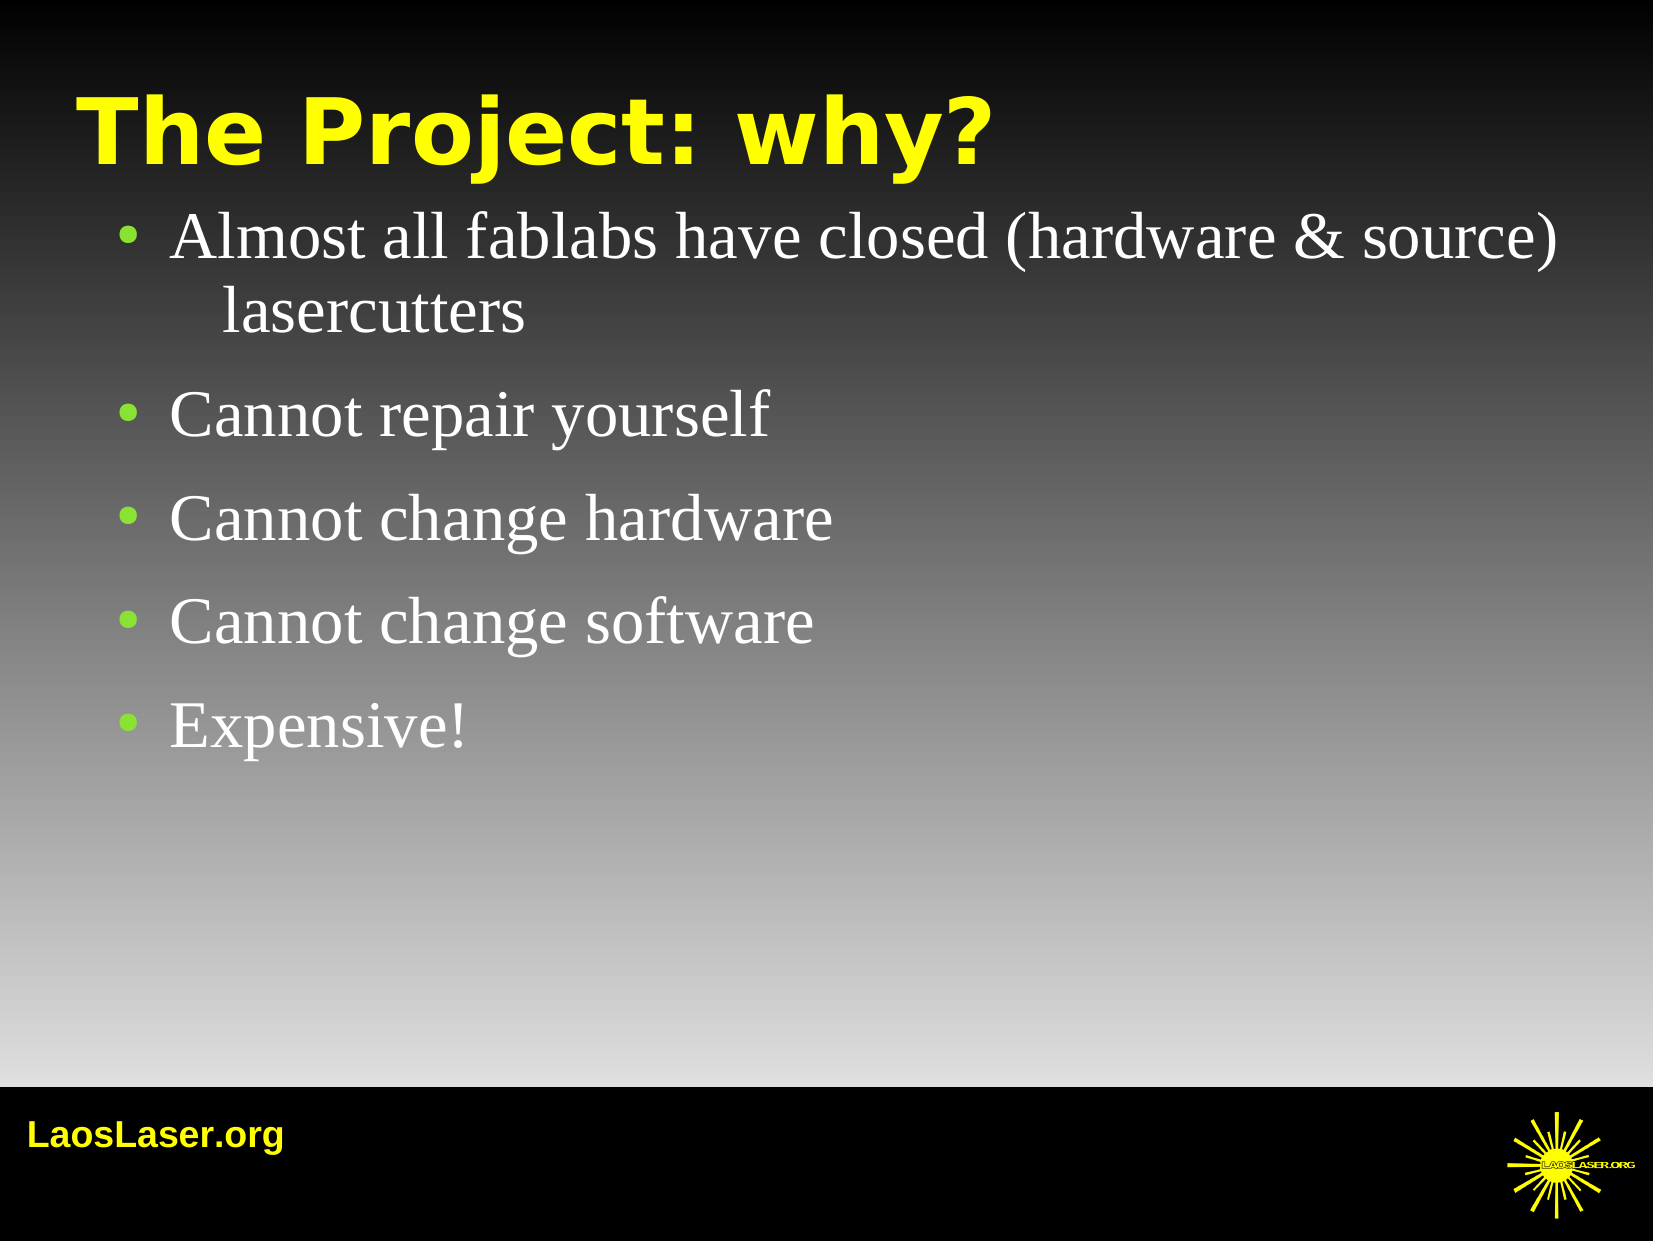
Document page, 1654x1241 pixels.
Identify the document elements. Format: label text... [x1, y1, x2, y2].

list Almost all fablabs have closed (hardware & source) lasercutters Cannot repair yourself Cannot change hardware Cannot change software Expensive! [80, 199, 1569, 960]
title The Project: why? [76, 29, 1565, 237]
picture [1502, 1108, 1640, 1225]
